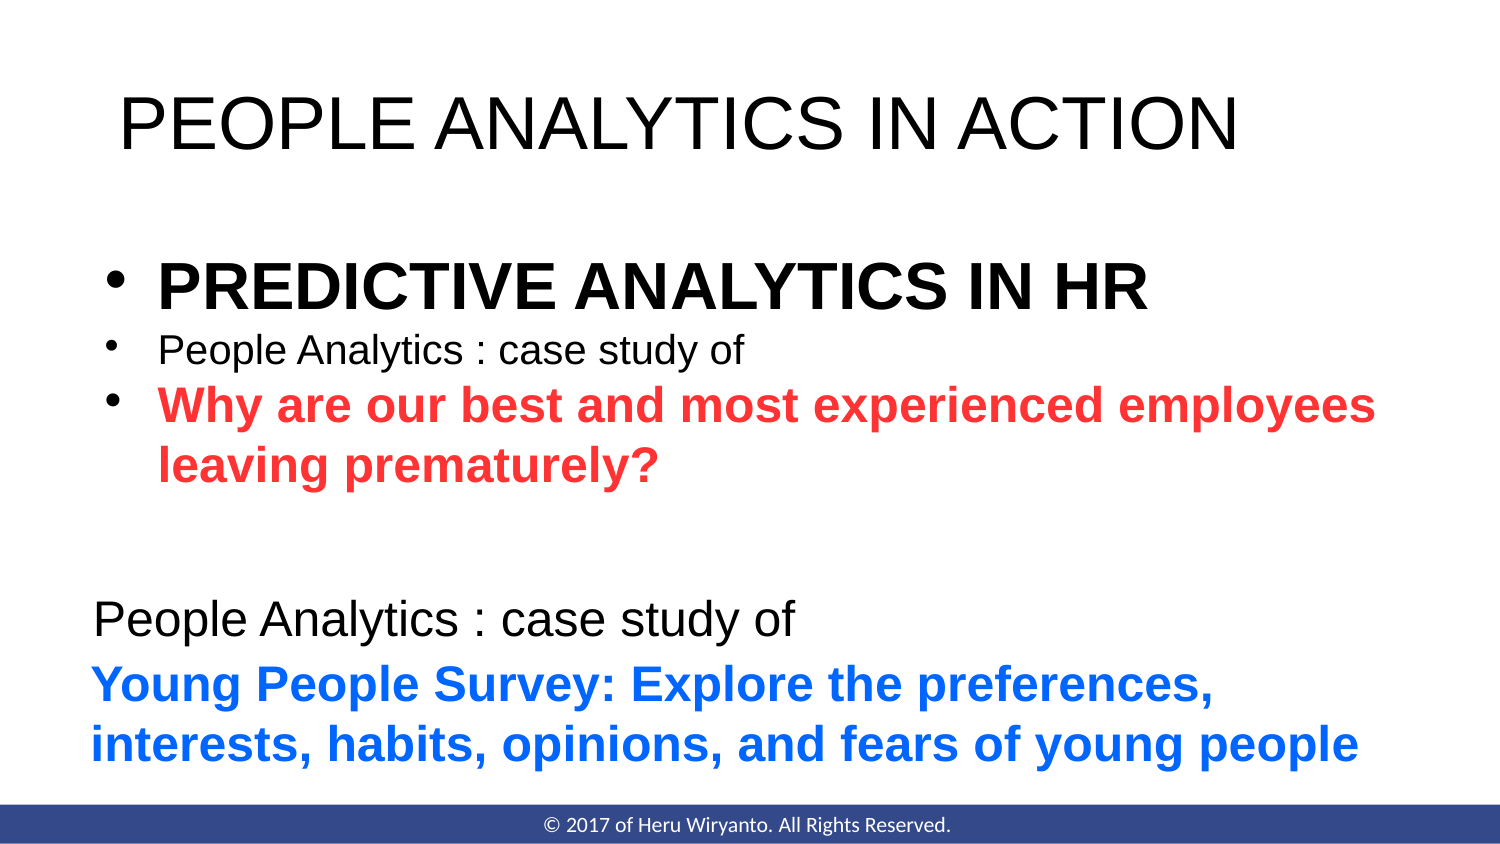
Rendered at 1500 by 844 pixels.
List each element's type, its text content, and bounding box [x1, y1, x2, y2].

title PEOPLE ANALYTICS IN ACTION [103, 44, 1397, 208]
text_box PREDICTIVE ANALYTICS IN HR People Analytics : case study of Why are our best and most experienced employees leaving prematurely? [86, 242, 1394, 537]
text_box Young People Survey: Explore the preferences, interests, habits, opinions, and fears of young people [75, 644, 1433, 844]
text_box People Analytics : case study of [74, 586, 1102, 652]
